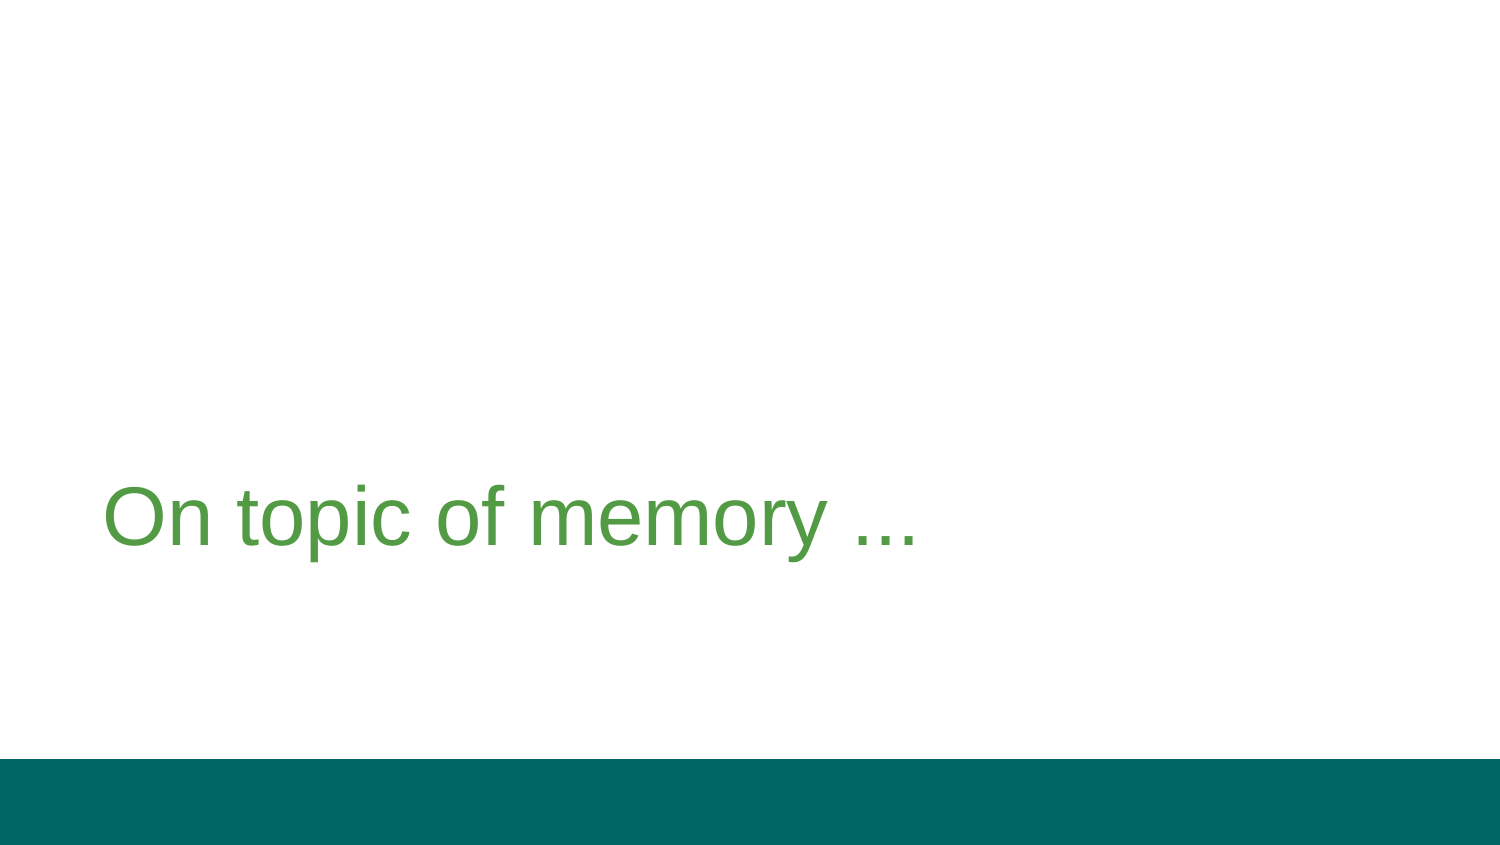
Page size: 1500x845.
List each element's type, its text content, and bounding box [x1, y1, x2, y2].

title On topic of memory ... [102, 210, 1397, 562]
